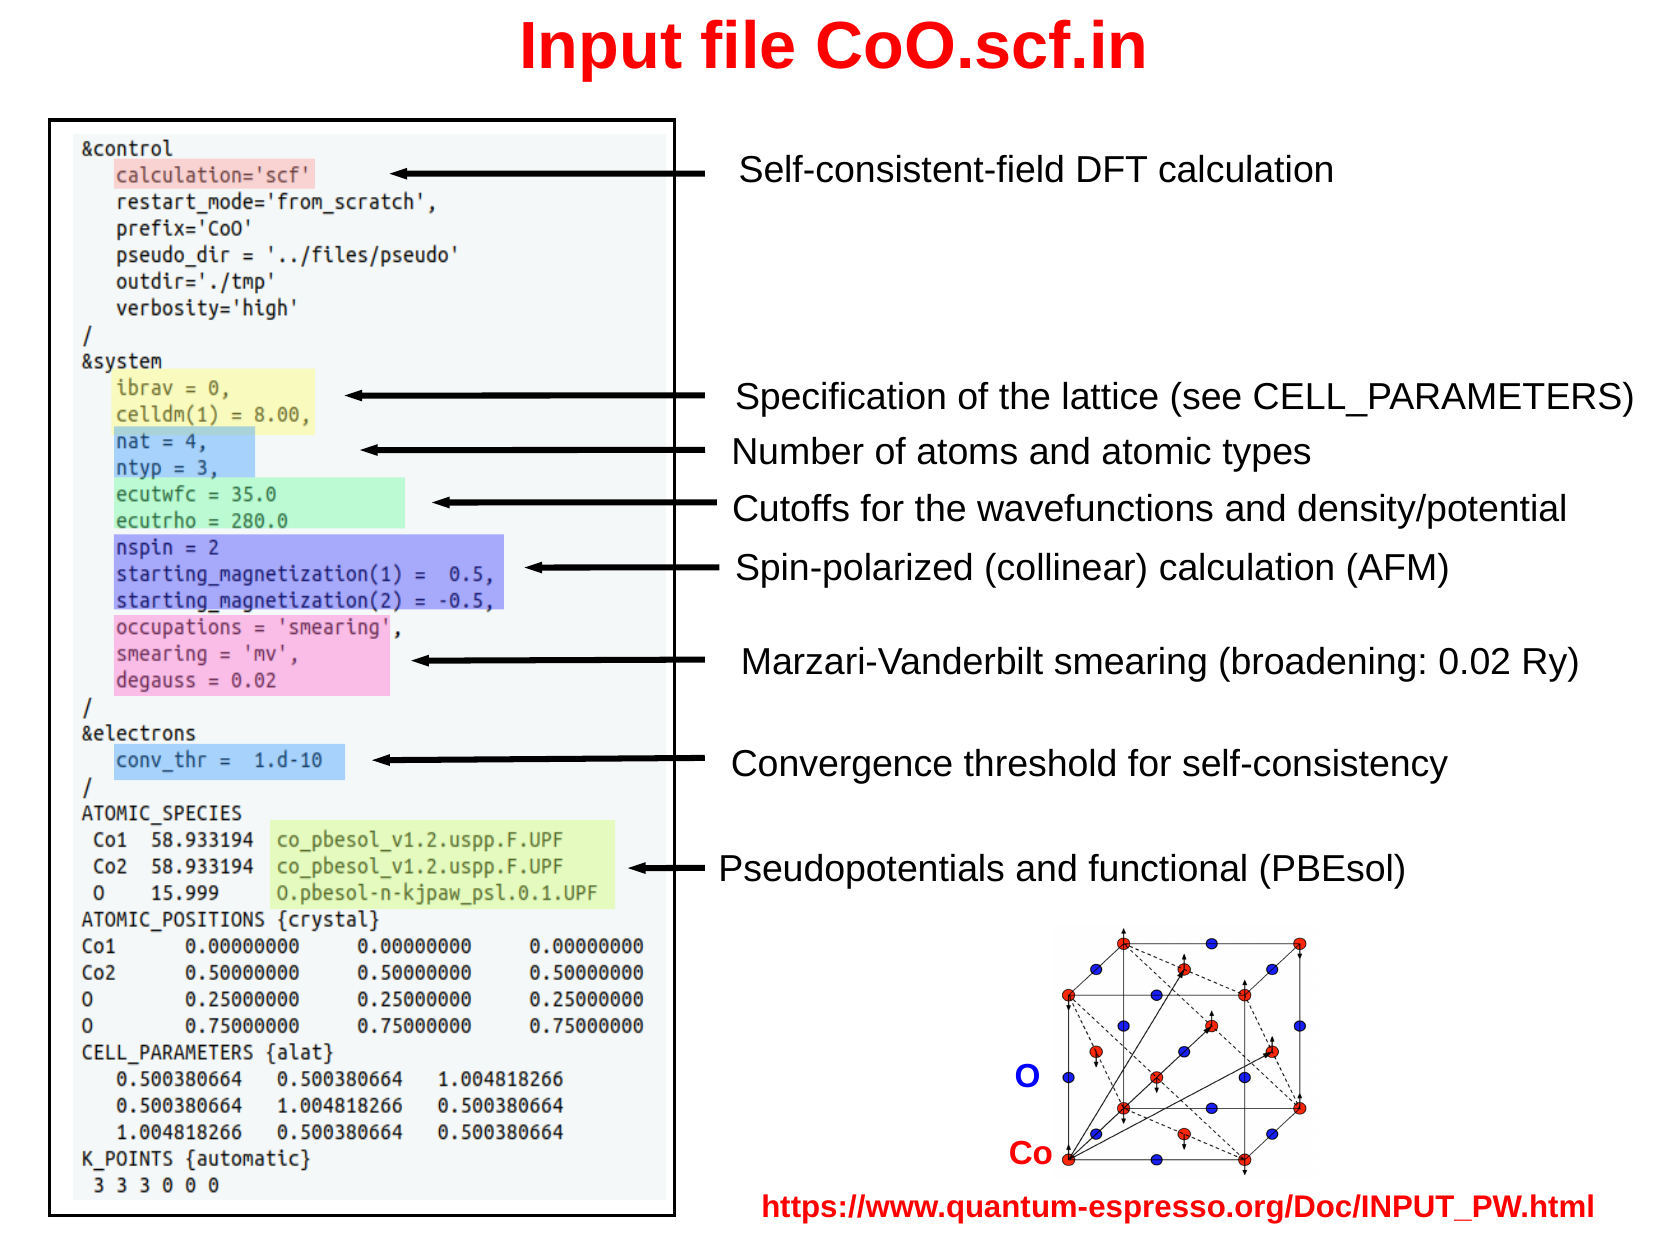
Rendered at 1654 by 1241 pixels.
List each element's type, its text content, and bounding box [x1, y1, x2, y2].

text_box [111, 368, 405, 529]
text_box Spin-polarized (collinear) calculation (AFM) [720, 539, 1467, 597]
title Input file CoO.scf.in [90, 0, 1579, 88]
text_box O [999, 1049, 1056, 1103]
text_box Marzari-Vanderbilt smearing (broadening: 0.02 Ry) [726, 633, 1601, 691]
text_box Convergence threshold for self-consistency [716, 735, 1555, 792]
text_box [113, 158, 315, 189]
text_box Pseudopotentials and functional (PBEsol) [703, 840, 1424, 898]
text_box Number of atoms and atomic types [716, 423, 1349, 481]
picture [1053, 924, 1318, 1180]
text_box [113, 534, 504, 610]
picture [73, 134, 666, 1201]
text_box [113, 615, 391, 696]
text_box Specification of the lattice (see CELL_PARAMETERS) [720, 367, 1653, 425]
text_box [114, 743, 346, 781]
text_box Co [993, 1126, 1069, 1180]
text_box Cutoffs for the wavefunctions and density/potential [717, 480, 1585, 537]
text_box https://www.quantum-espresso.org/Doc/INPUT_PW.html [746, 1181, 1629, 1232]
text_box [270, 819, 616, 910]
text_box Self-consistent-field DFT calculation [723, 140, 1352, 198]
